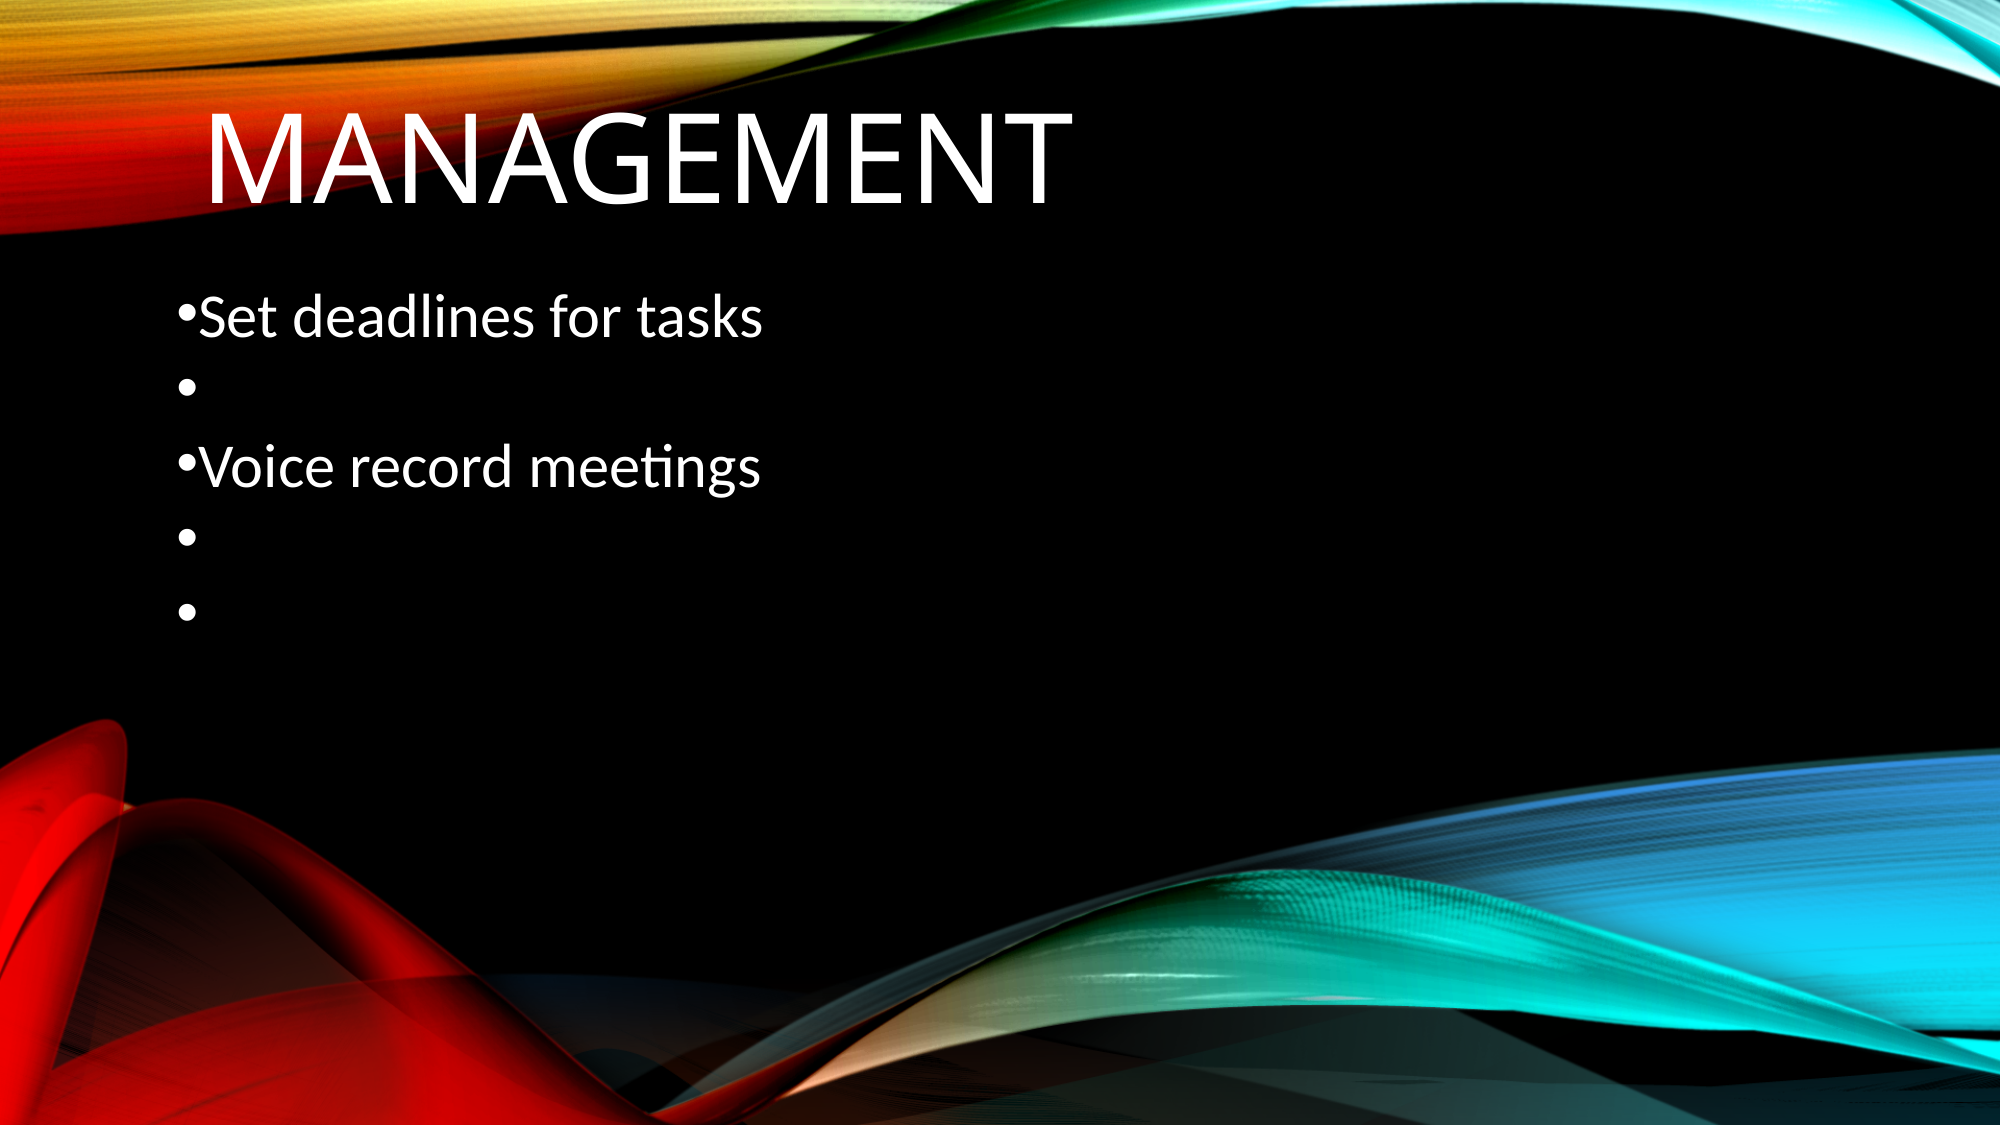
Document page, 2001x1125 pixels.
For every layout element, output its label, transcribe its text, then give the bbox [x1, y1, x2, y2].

text_box Set deadlines for tasks Voice record meetings [161, 267, 1378, 661]
title Management [185, 88, 1308, 231]
